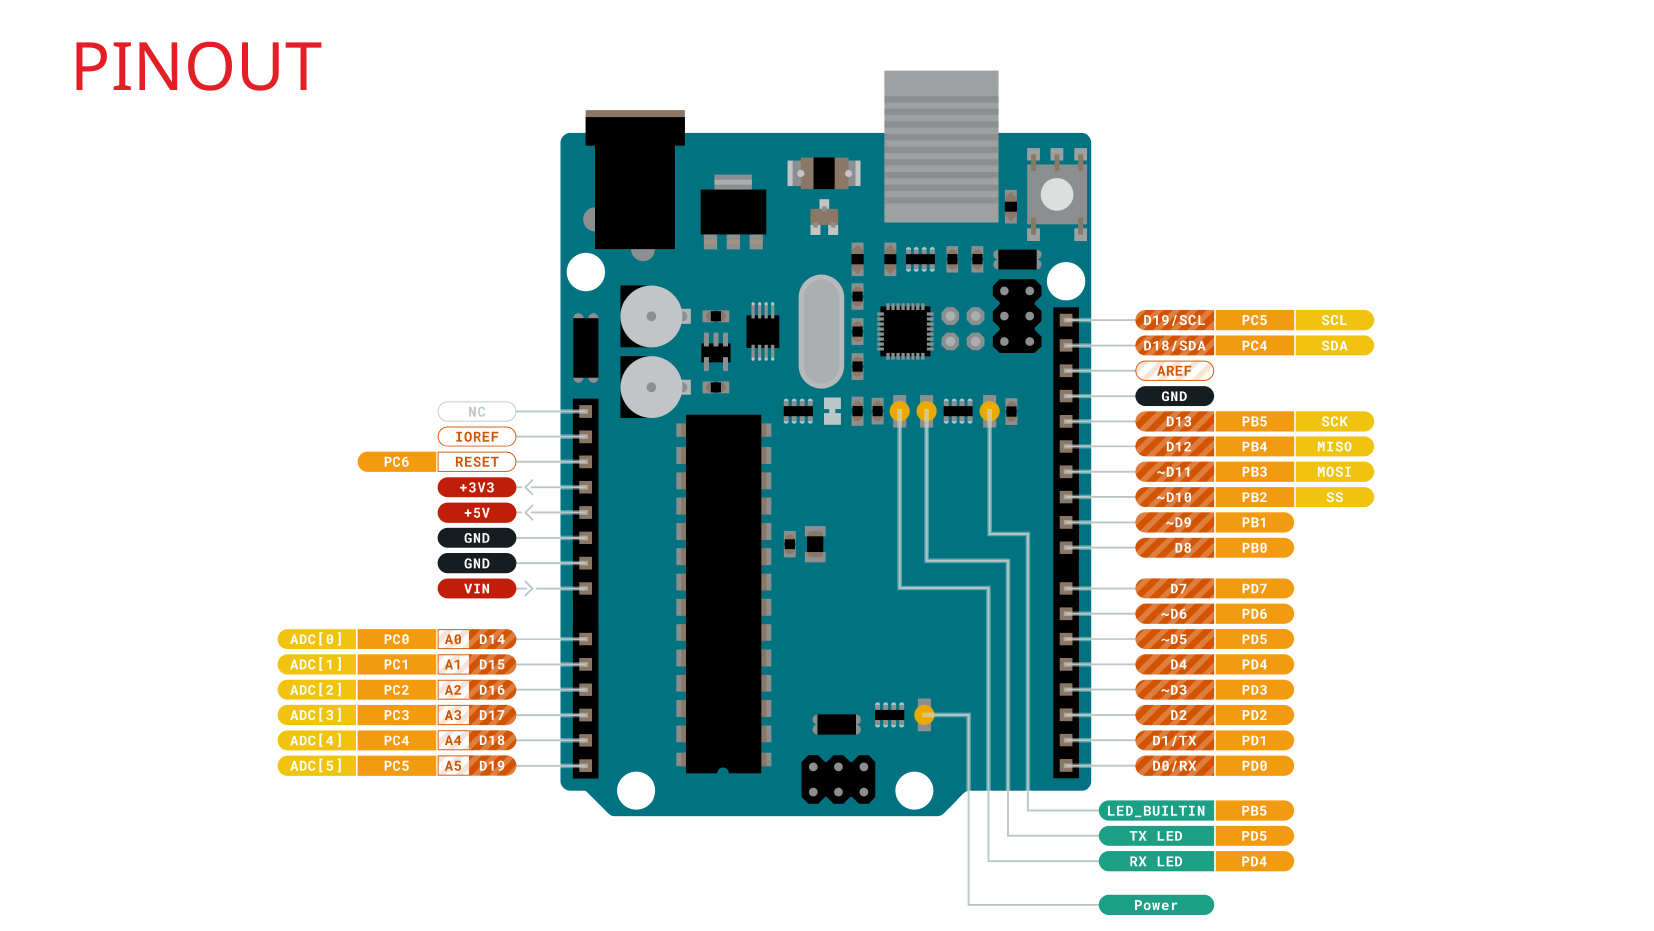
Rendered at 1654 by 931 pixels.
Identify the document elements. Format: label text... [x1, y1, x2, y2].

title PINOUT [70, 11, 1347, 118]
picture [263, 58, 1391, 930]
